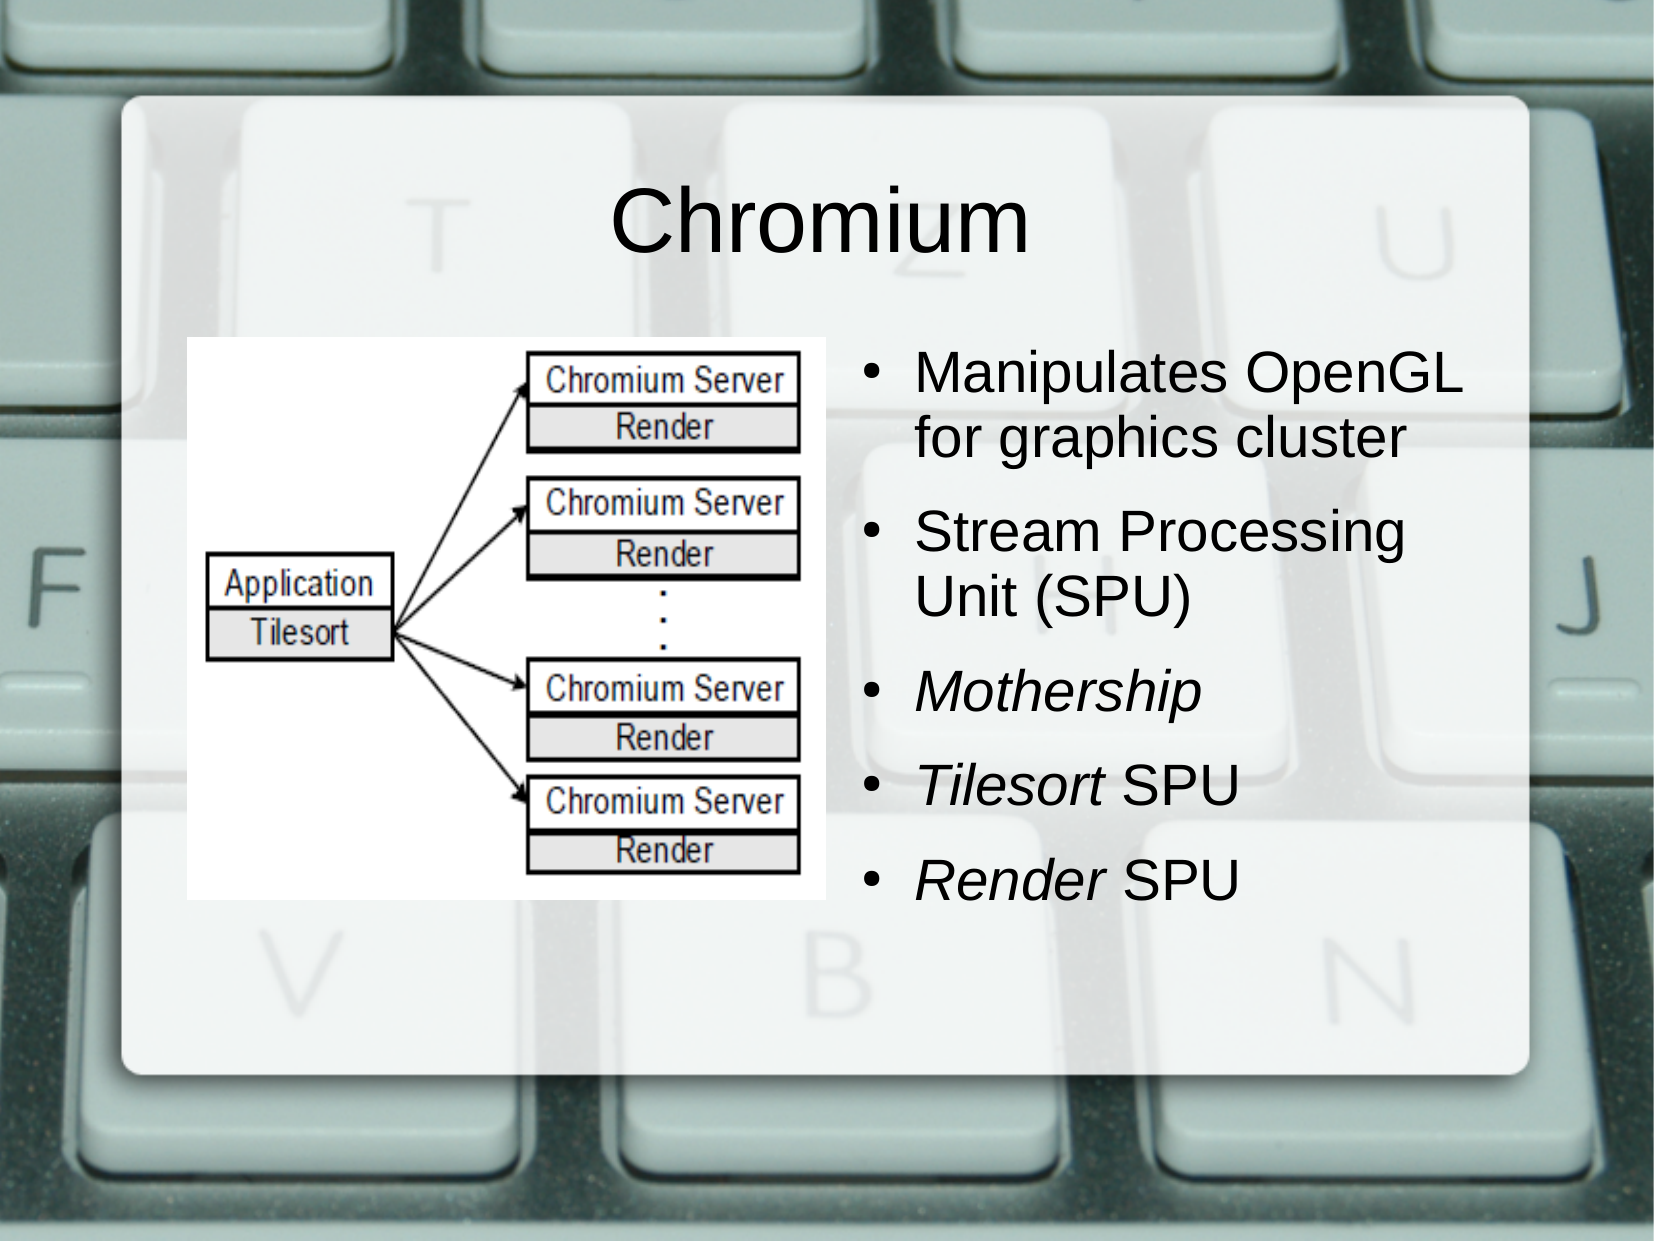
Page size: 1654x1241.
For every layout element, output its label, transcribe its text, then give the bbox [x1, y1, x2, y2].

list Manipulates OpenGL for graphics cluster Stream Processing Unit (SPU) Mothership Tilesort SPU Render SPU [843, 339, 1507, 1034]
picture [0, 0, 1654, 1241]
title Chromium [135, 125, 1506, 318]
